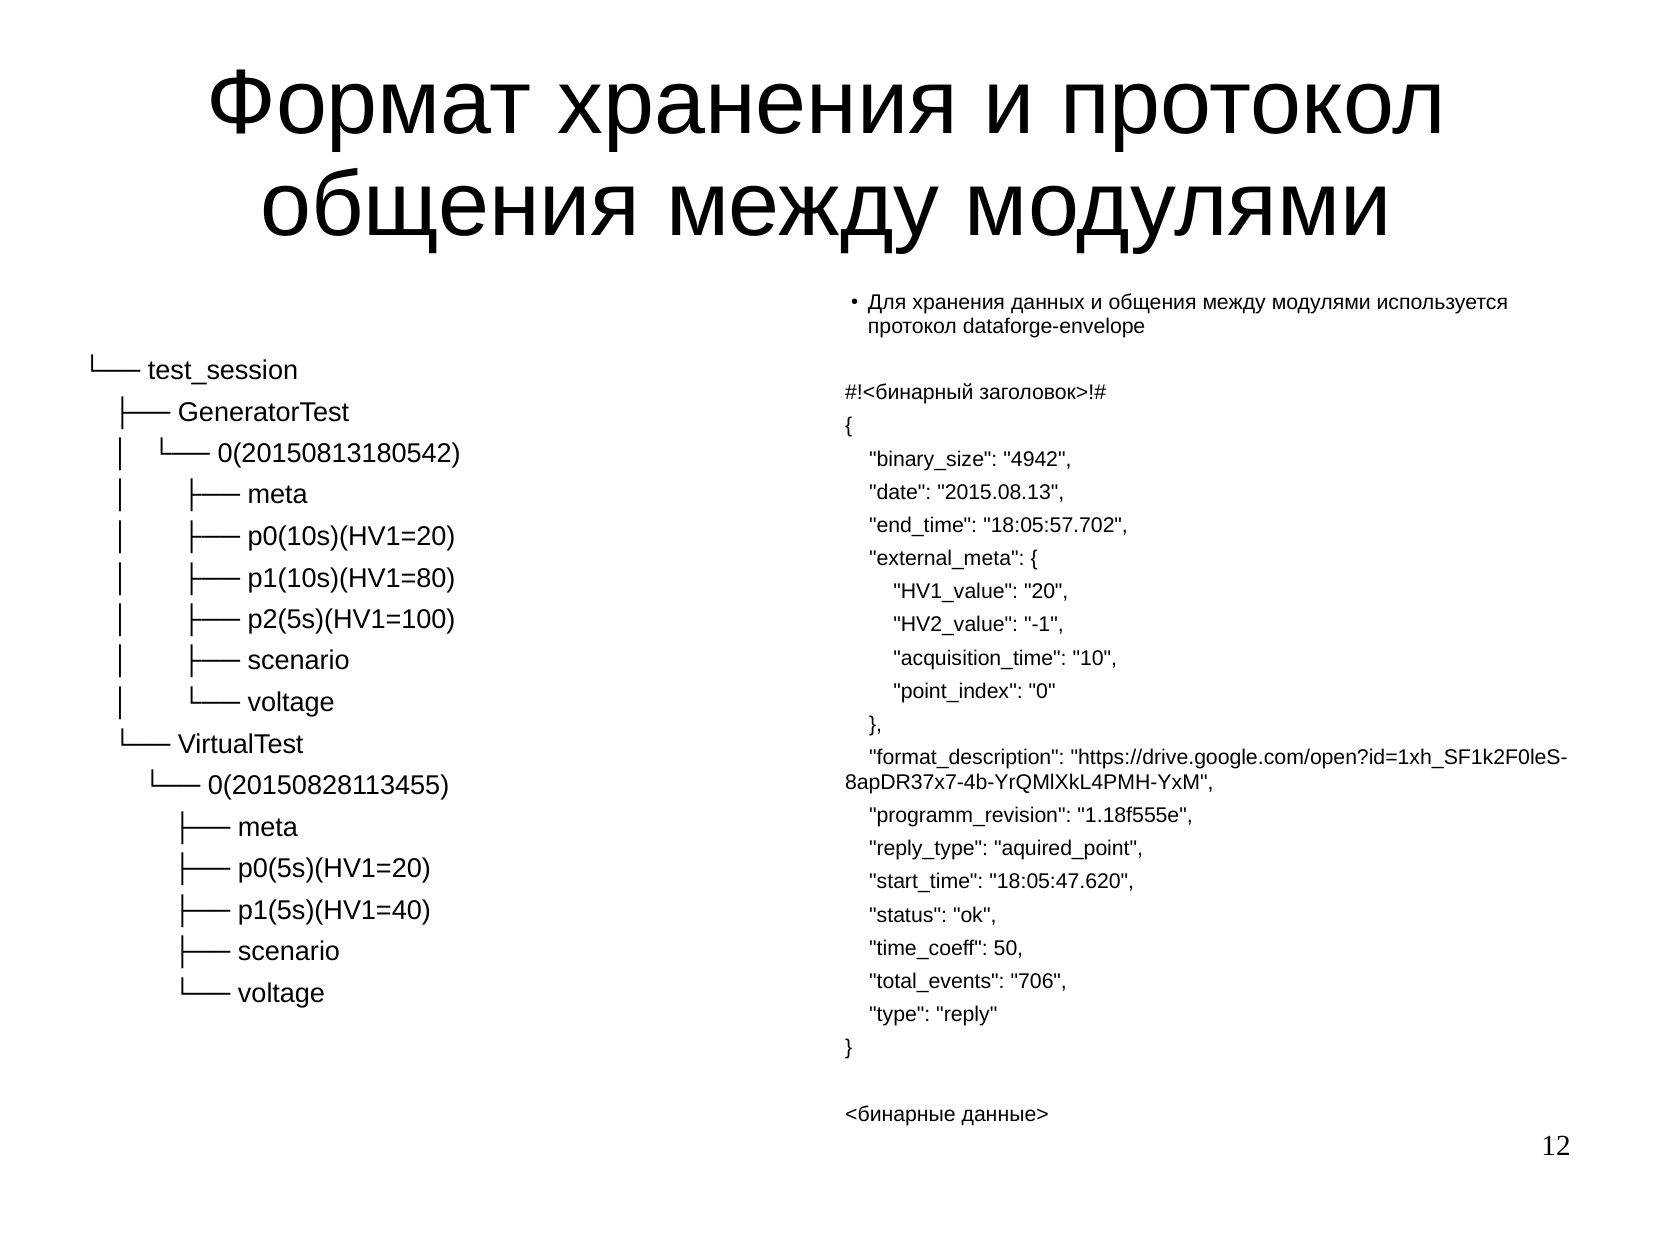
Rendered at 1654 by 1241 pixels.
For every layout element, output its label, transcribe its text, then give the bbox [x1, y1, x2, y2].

title Формат хранения и протокол общения между модулями [82, 49, 1571, 257]
list └── test_session ├── GeneratorTest │ └── 0(20150813180542) │ ├── meta │ ├── p0(10s)(HV1=20) │ ├── p1(10s)(HV1=80) │ ├── p2(5s)(HV1=100) │ ├── scenario │ └── voltage └── VirtualTest └── 0(20150828113455) ├── meta ├── p0(5s)(HV1=20) ├── p1(5s)(HV1=40) ├── scenario └── voltage [82, 290, 809, 1010]
list Для хранения данных и общения между модулями используется протокол dataforge-envelope #!<бинарный заголовок>!# { "binary_size": "4942", "date": "2015.08.13", "end_time": "18:05:57.702", "external_meta": { "HV1_value": "20", "HV2_value": "-1", "acquisition_time": "10", "point_index": "0" }, "format_description": "https://drive.google.com/open?id=1xh_SF1k2F0leS-8apDR37x7-4b-YrQMlXkL4PMH-YxM", "programm_revision": "1.18f555e", "reply_type": "aquired_point", "start_time": "18:05:47.620", "status": "ok", "time_coeff": 50, "total_events": "706", "type": "reply" } <бинарные данные> [845, 290, 1572, 1156]
